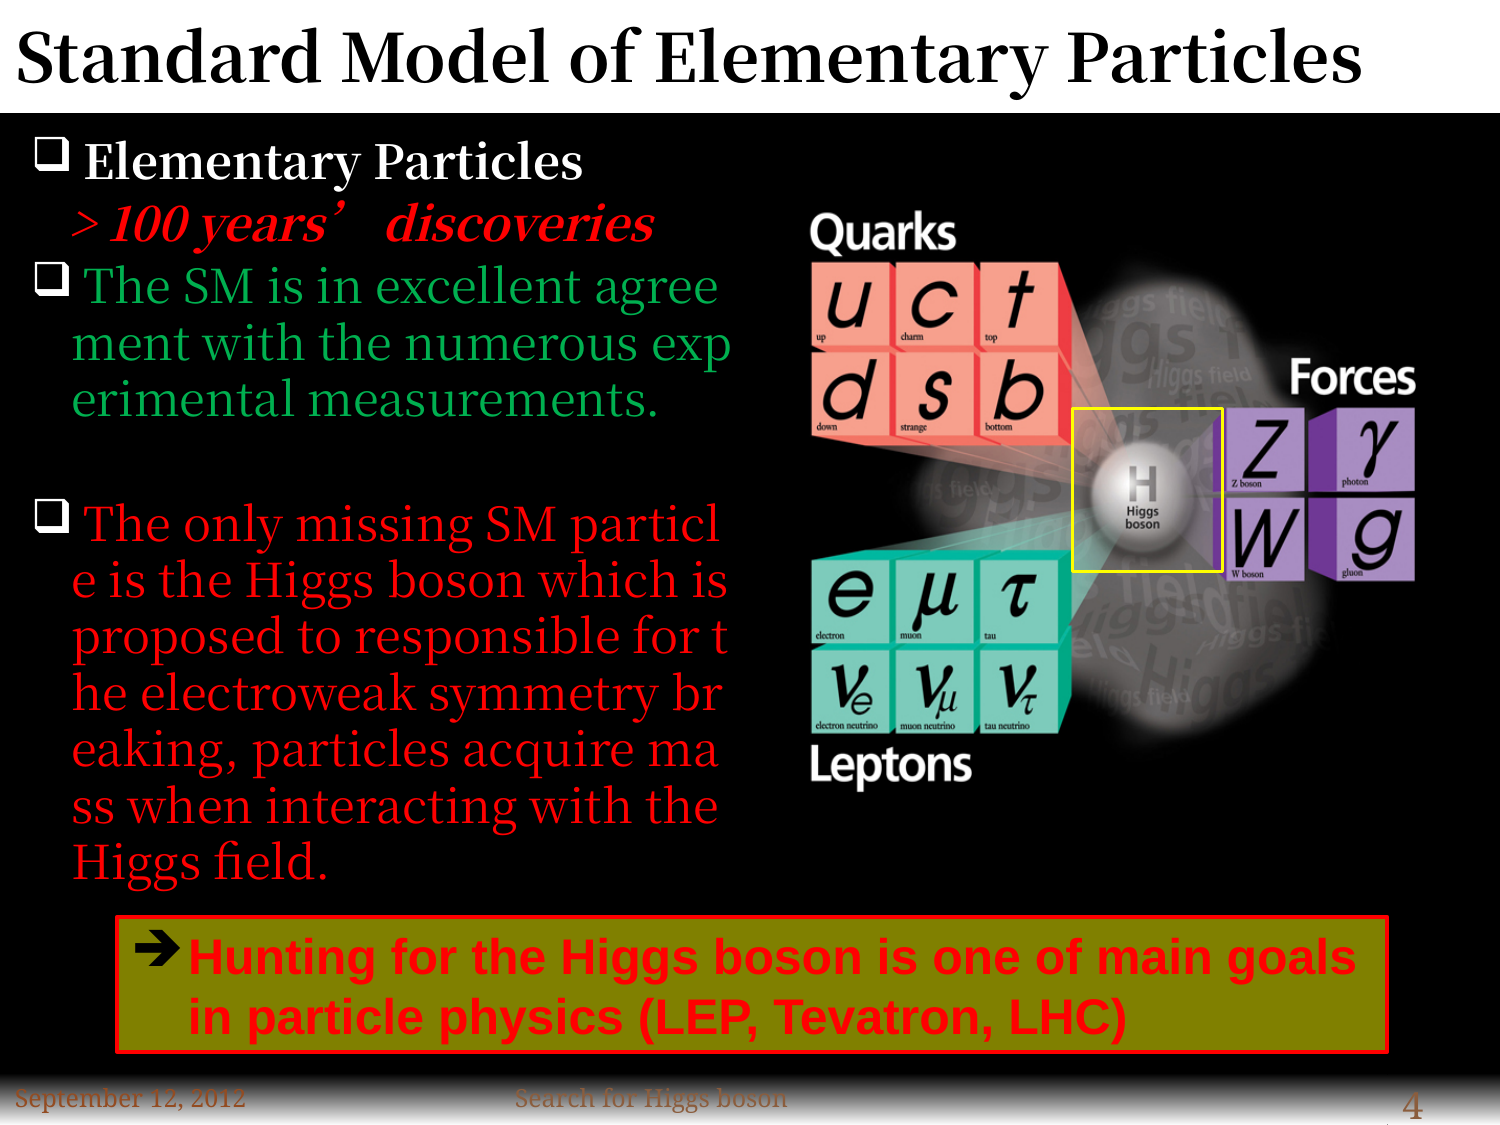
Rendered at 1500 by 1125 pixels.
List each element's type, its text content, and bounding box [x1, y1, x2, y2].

text_box Hunting for the Higgs boson is one of main goals in particle physics (LEP, Tevatron, LHC) [117, 916, 1388, 1052]
footer Search for Higgs boson [500, 1074, 1387, 1125]
slide_number <number> [1387, 1074, 1500, 1125]
list Elementary Particles > 100 years’ discoveries The SM is in excellent agreement with the numerous experimental measurements. The only missing SM particle is the Higgs boson which is proposed to responsible for the electroweak symmetry breaking, particles acquire mass when interacting with the Higgs field. [0, 125, 750, 906]
slide_number September 12, 2012 [0, 1074, 500, 1125]
picture [750, 160, 1483, 859]
title Standard Model of Elementary Particles [0, 0, 1500, 113]
